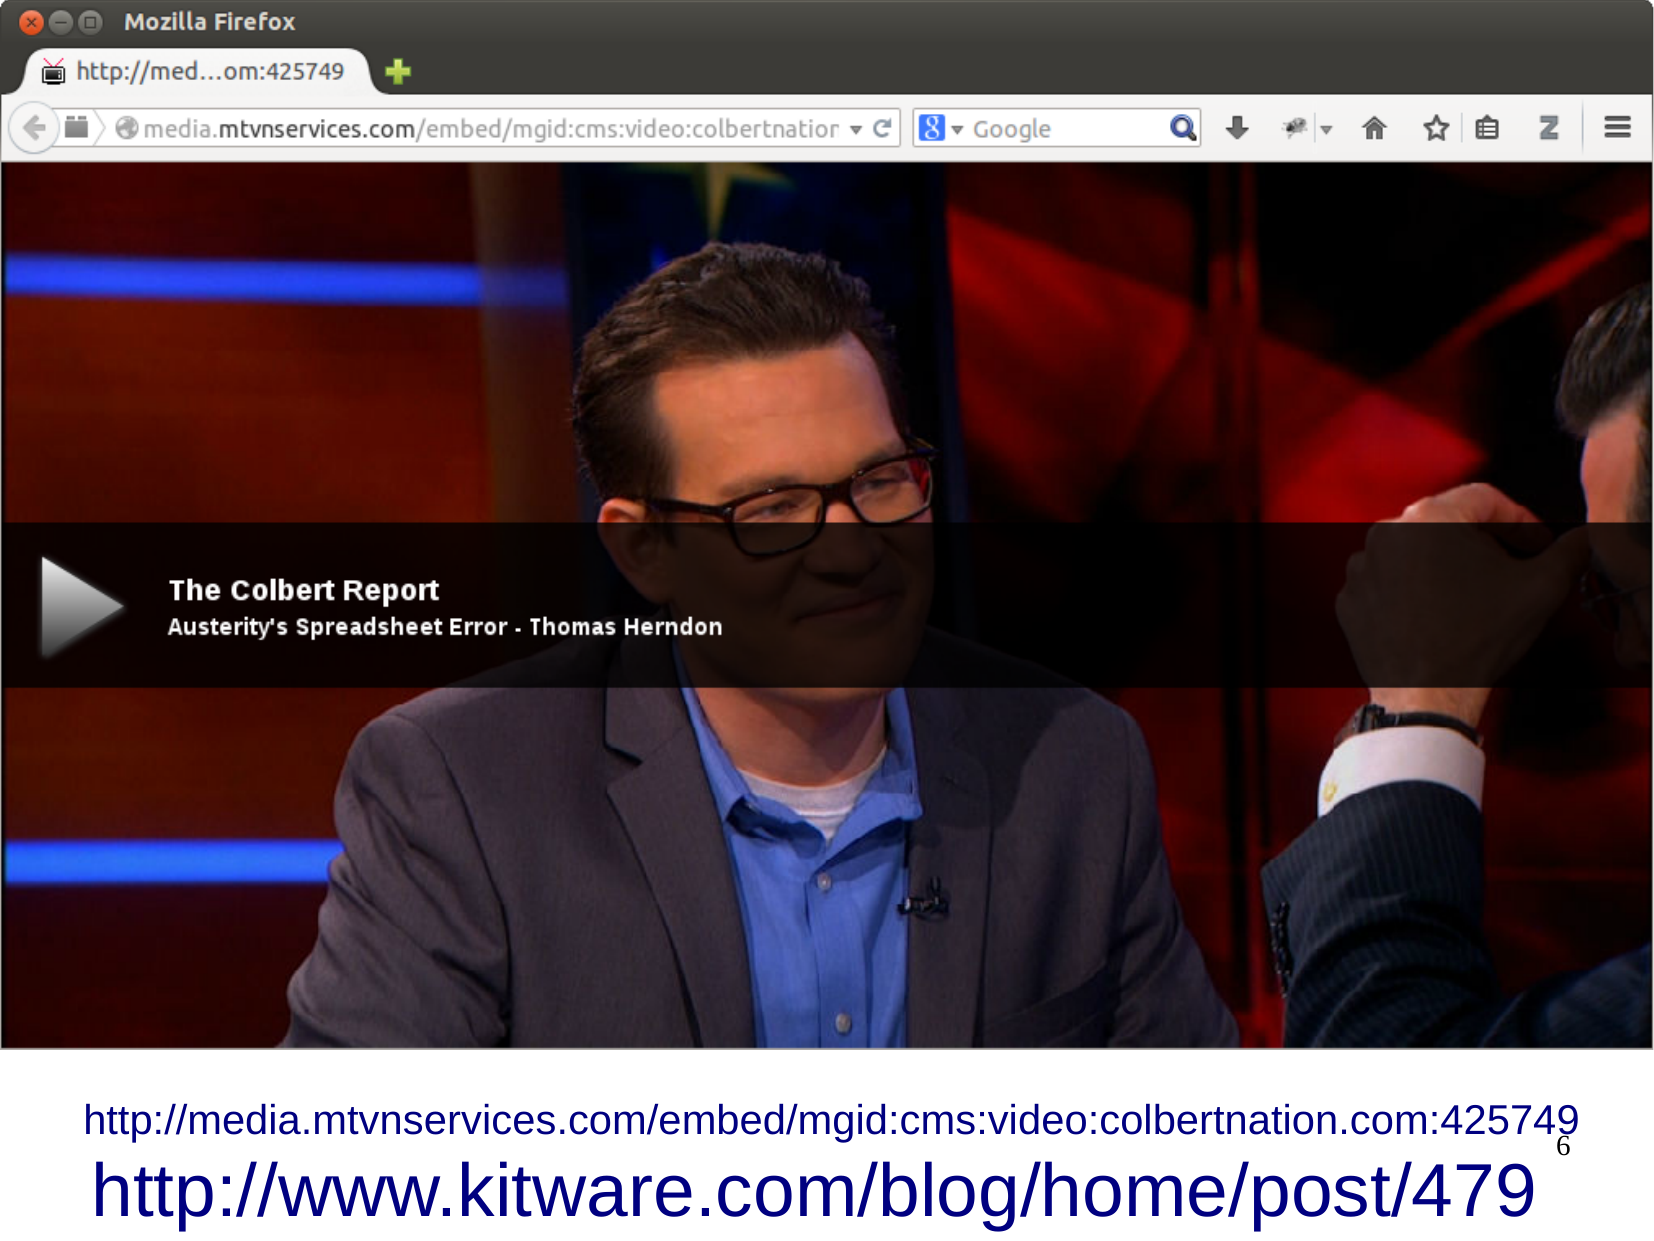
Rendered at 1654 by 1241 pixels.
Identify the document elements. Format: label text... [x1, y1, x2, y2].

text_box http://media.mtvnservices.com/embed/mgid:cms:video:colbertnation.com:425749 [63, 1089, 1601, 1151]
text_box http://www.kitware.com/blog/home/post/479 [0, 1141, 1651, 1241]
picture [0, 0, 1654, 1051]
